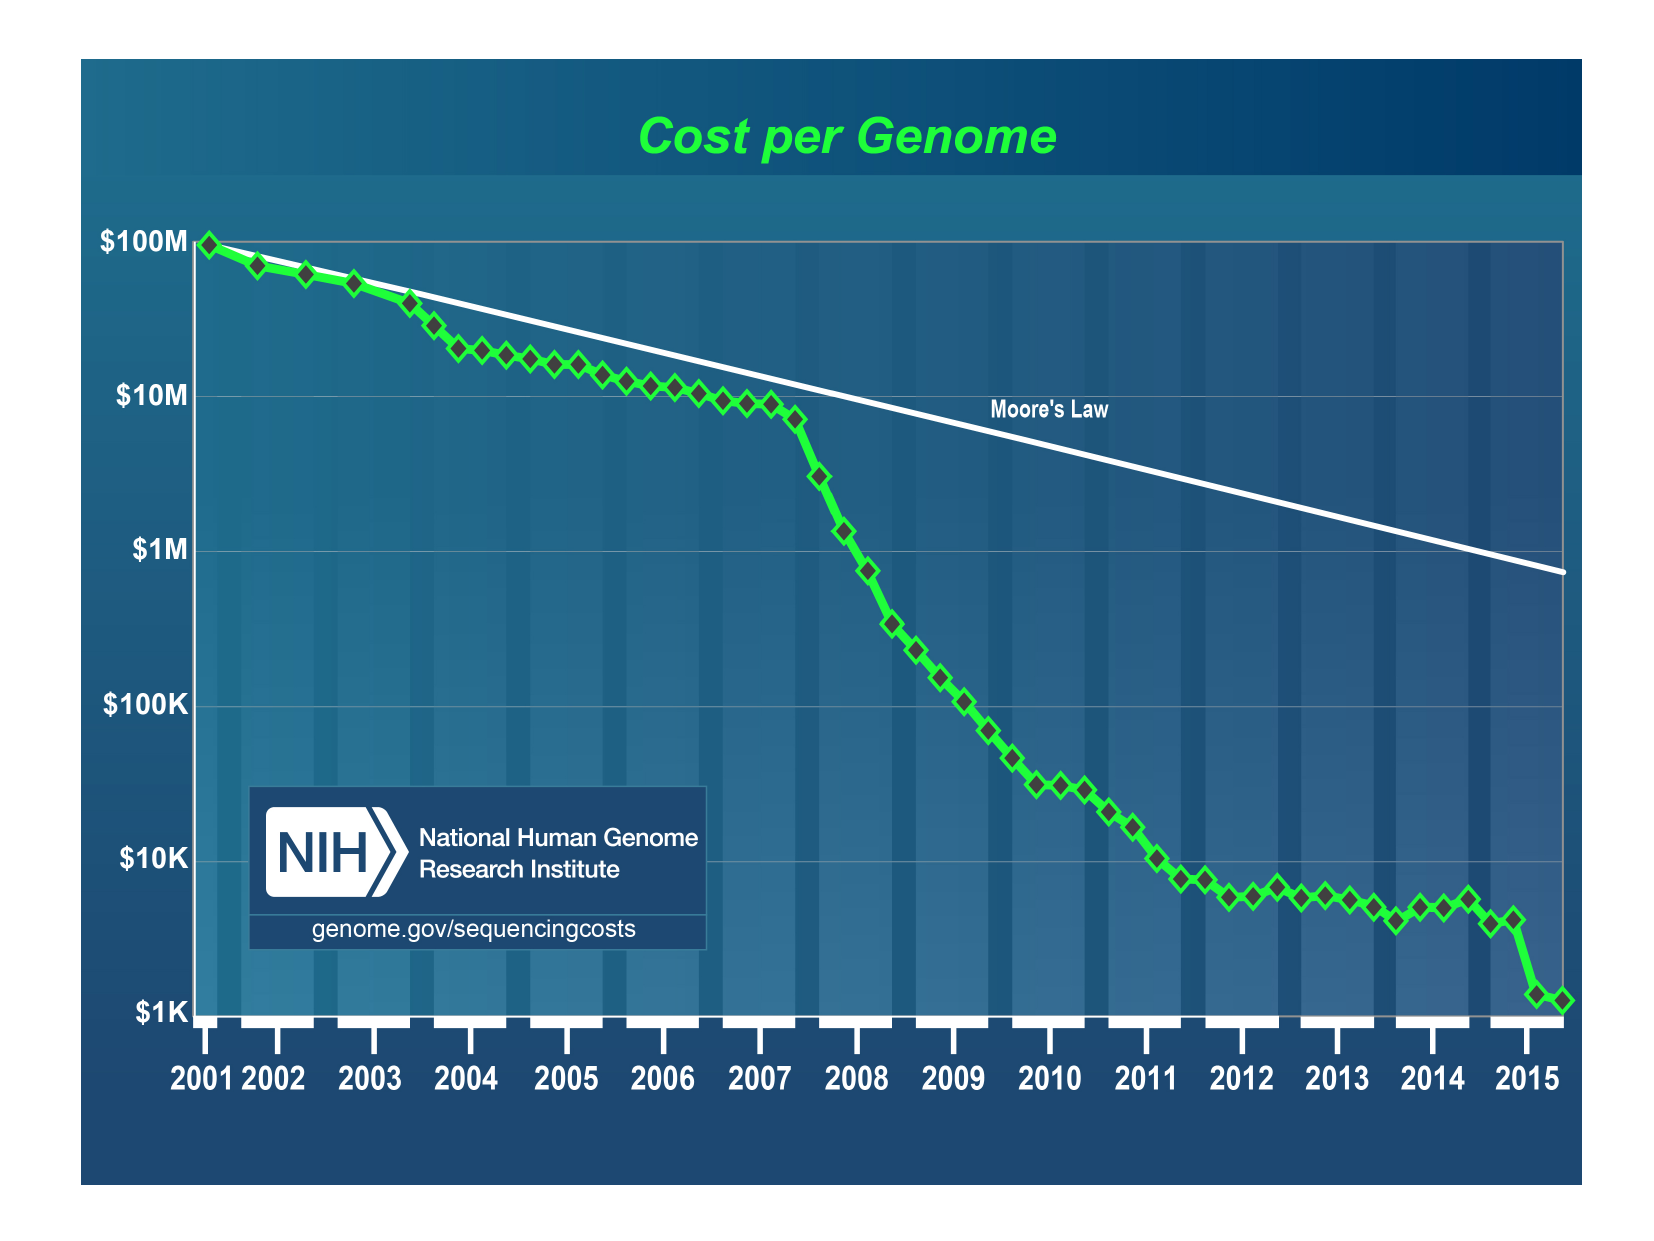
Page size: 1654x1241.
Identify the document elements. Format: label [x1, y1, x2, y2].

picture [81, 59, 1582, 1185]
